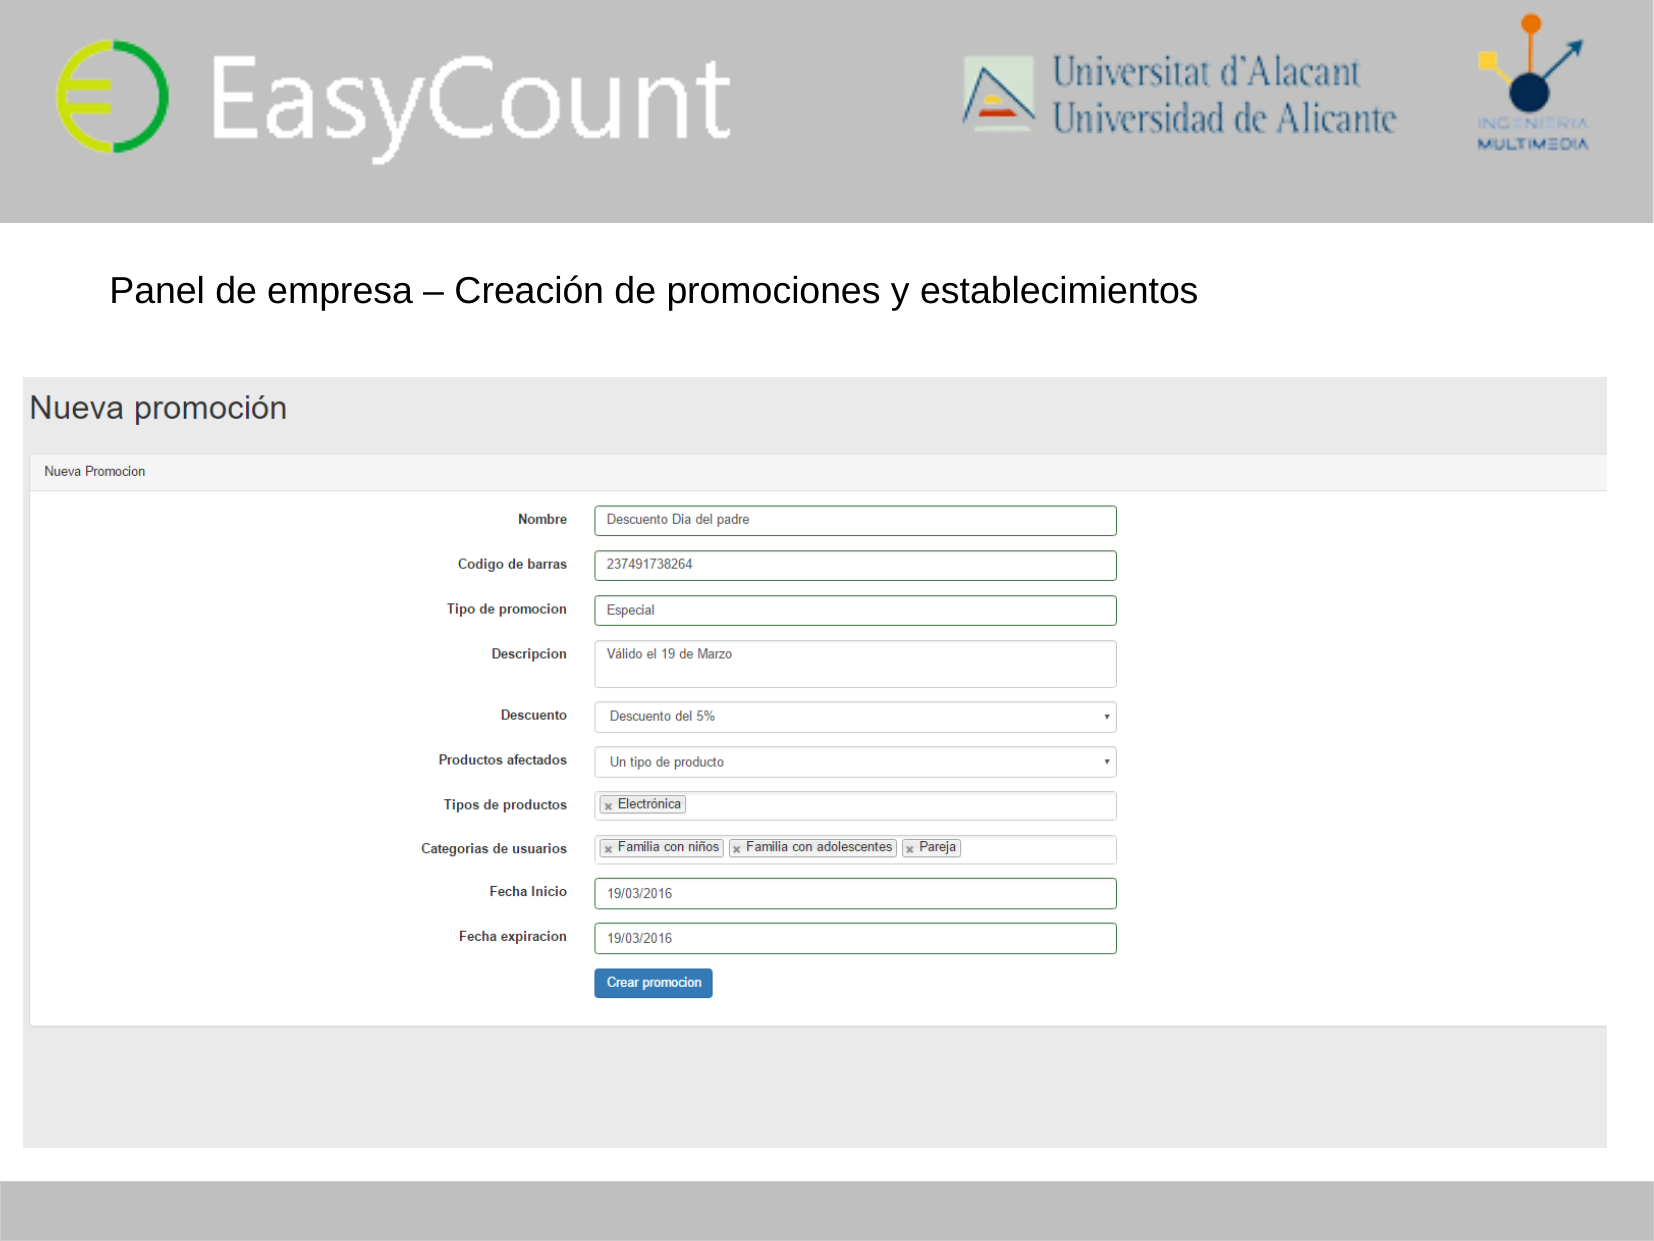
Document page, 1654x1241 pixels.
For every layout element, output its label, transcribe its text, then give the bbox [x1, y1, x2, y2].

picture [23, 377, 1607, 1148]
text_box Panel de empresa – Creación de promociones y establecimientos [94, 262, 1214, 319]
picture [0, 0, 1654, 223]
text_box [0, 1181, 1654, 1241]
